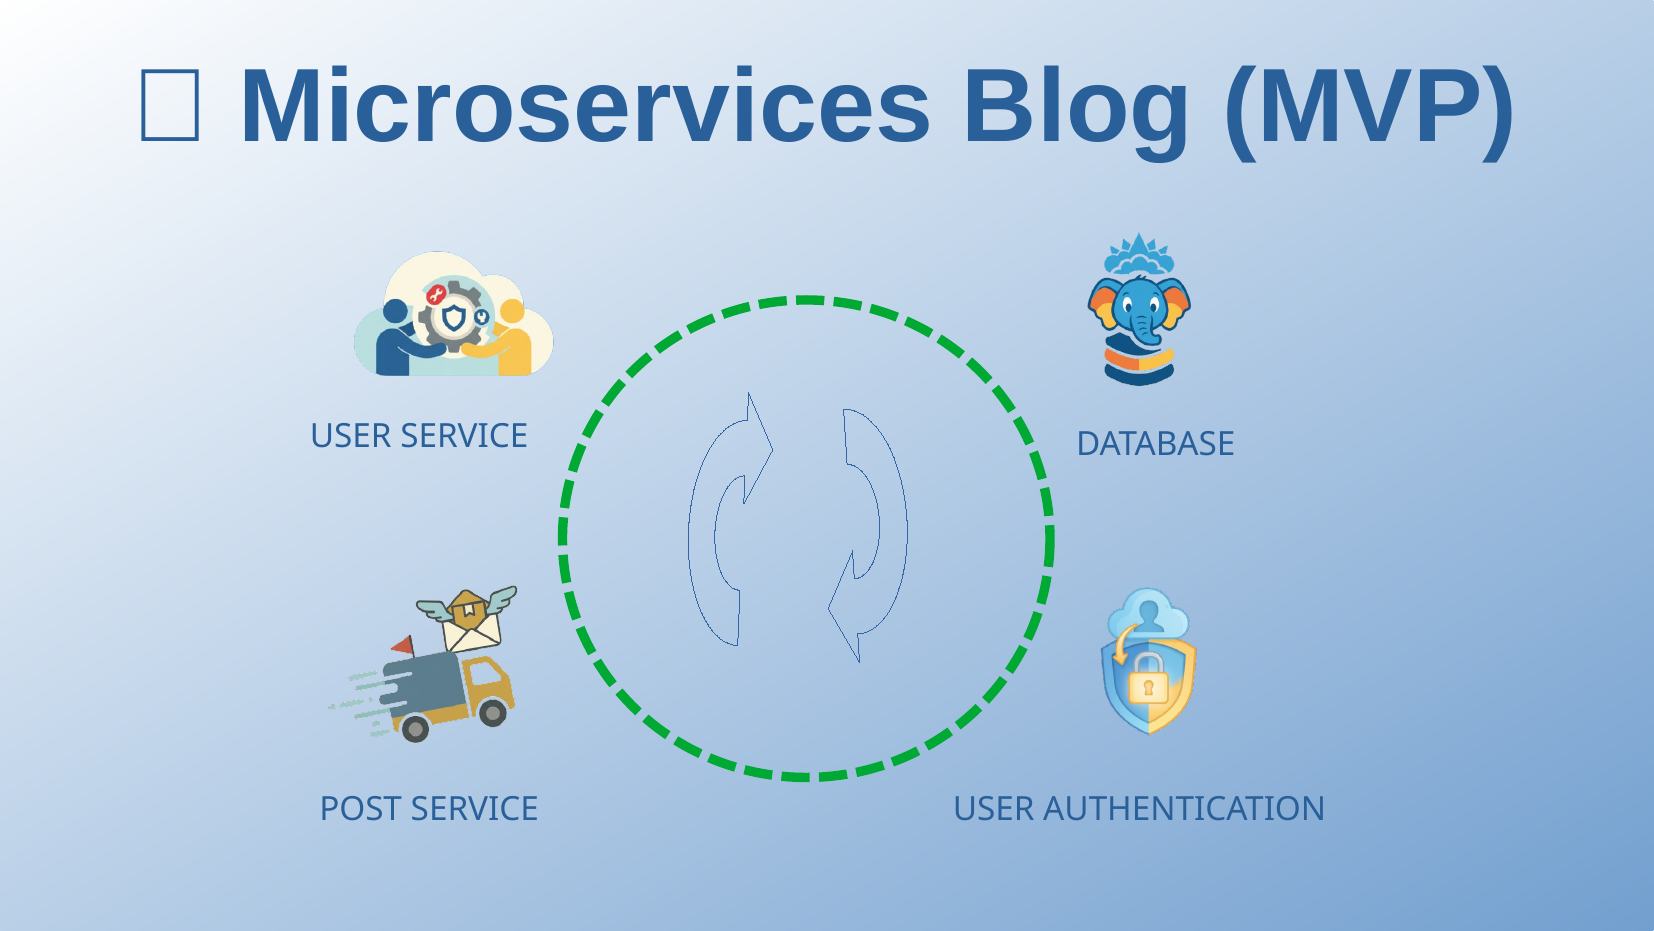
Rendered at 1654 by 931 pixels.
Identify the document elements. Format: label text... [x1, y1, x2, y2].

text_box USER SERVICE [262, 404, 577, 472]
text_box POST SERVICE [272, 777, 586, 840]
text_box USER AUTHENTICATION [892, 777, 1388, 840]
picture [1059, 572, 1238, 751]
picture [1026, 195, 1252, 412]
picture [306, 167, 601, 462]
text_box 🍏 Microservices Blog (MVP) [37, 39, 1613, 198]
picture [297, 536, 561, 777]
text_box DATABASE [998, 412, 1313, 475]
